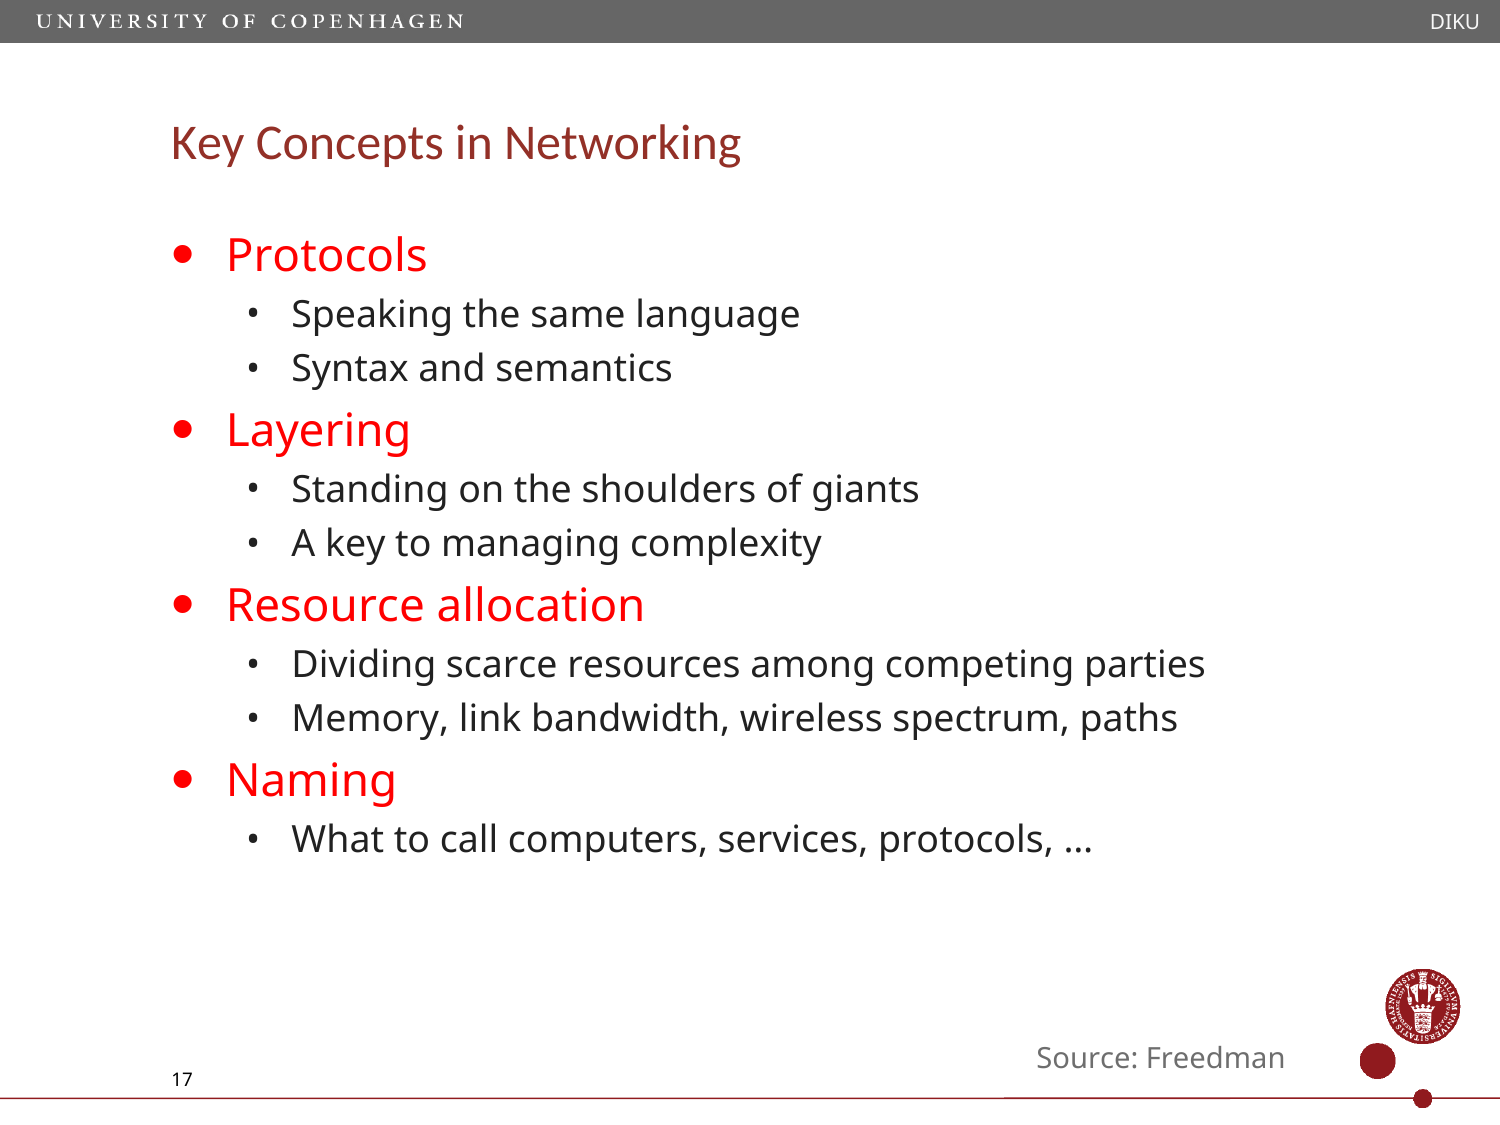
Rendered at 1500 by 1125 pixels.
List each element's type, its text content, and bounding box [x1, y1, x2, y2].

picture [0, 910, 1500, 1122]
text_box Protocols Speaking the same language Syntax and semantics Layering Standing on the shoulders of giants A key to managing complexity Resource allocation Dividing scarce resources among competing parties Memory, link bandwidth, wireless spectrum, paths Naming What to call computers, services, protocols, … [171, 225, 1329, 900]
text_box Key Concepts in Networking [171, 75, 1329, 171]
text_box <number> [171, 1067, 522, 1092]
text_box Source: Freedman [1021, 1031, 1341, 1083]
text_box DIKU [469, 0, 1495, 43]
